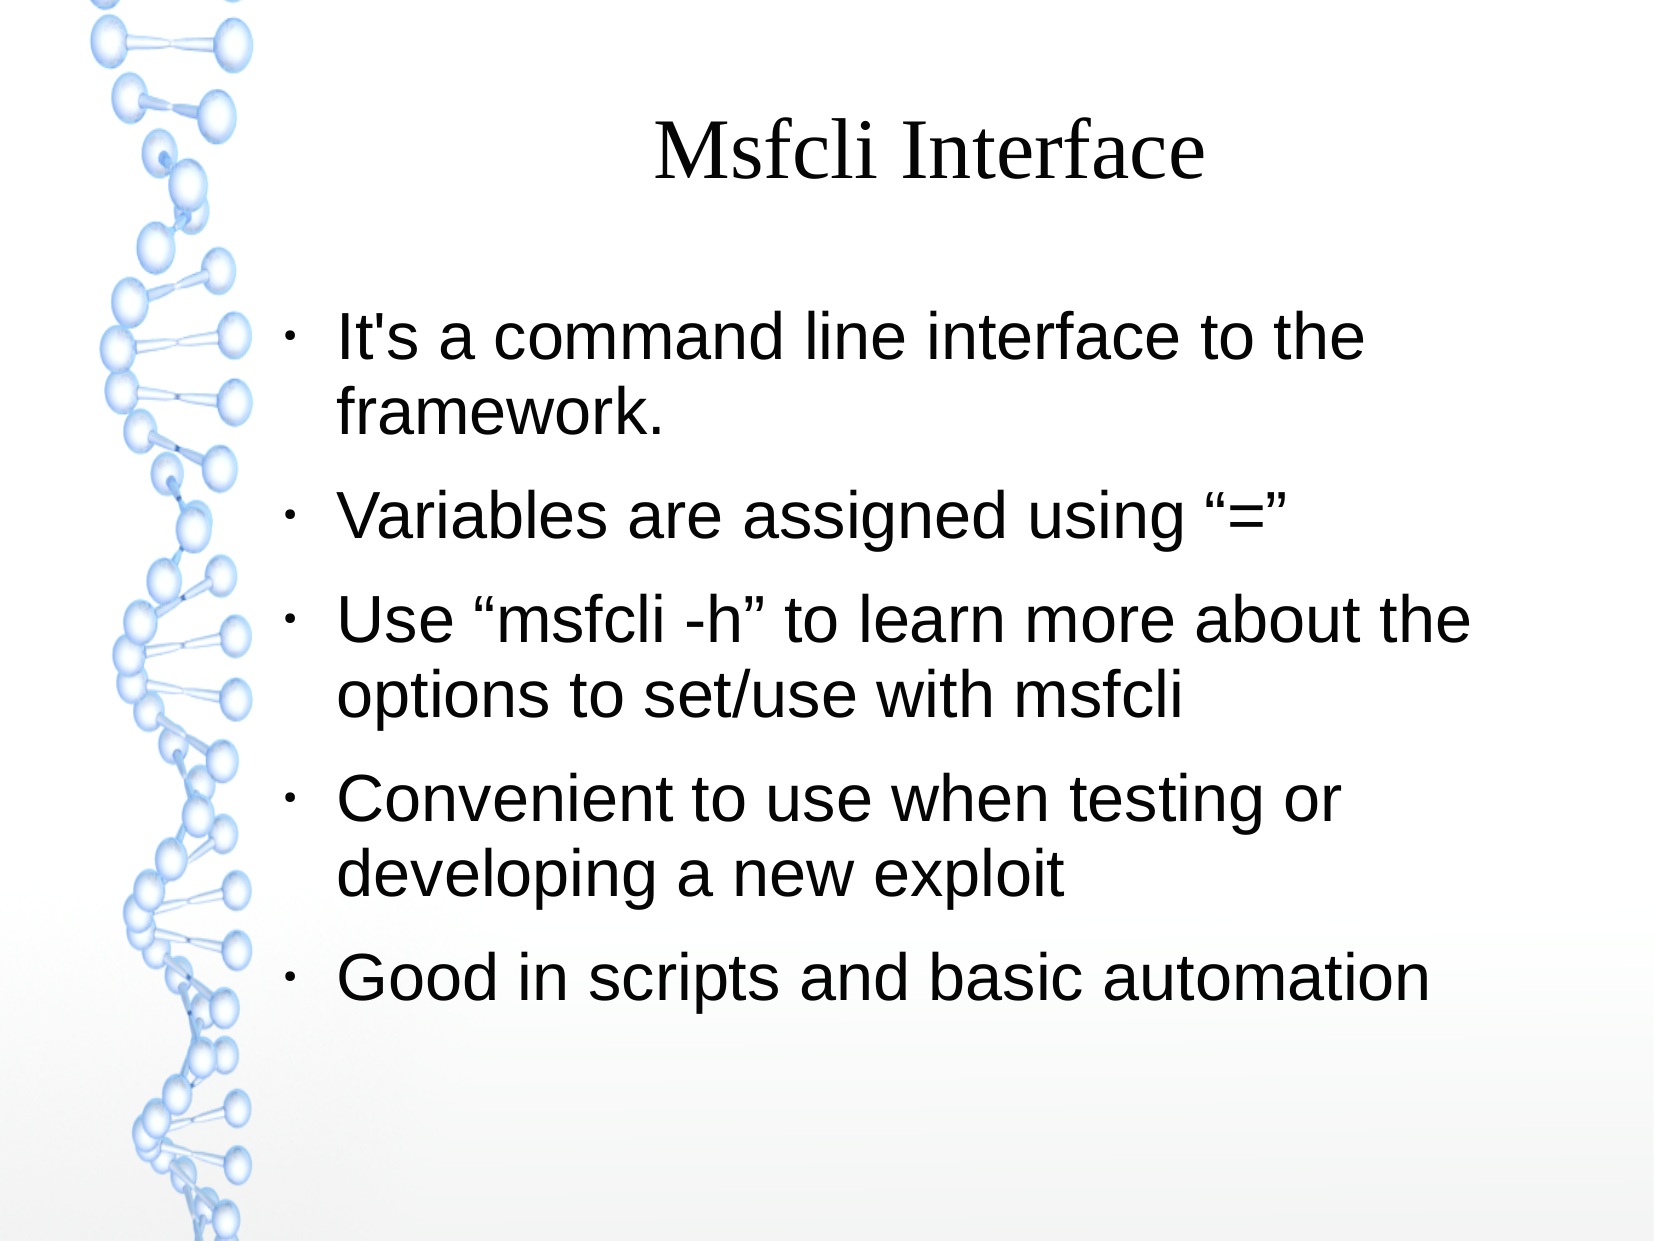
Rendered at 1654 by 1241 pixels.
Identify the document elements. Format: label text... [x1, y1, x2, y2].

title Msfcli Interface [265, 47, 1595, 252]
list It's a command line interface to the framework. Variables are assigned using “=” Use “msfcli -h” to learn more about the options to set/use with msfcli Convenient to use when testing or developing a new exploit Good in scripts and basic automation [265, 299, 1595, 1019]
picture [0, 0, 1654, 1241]
